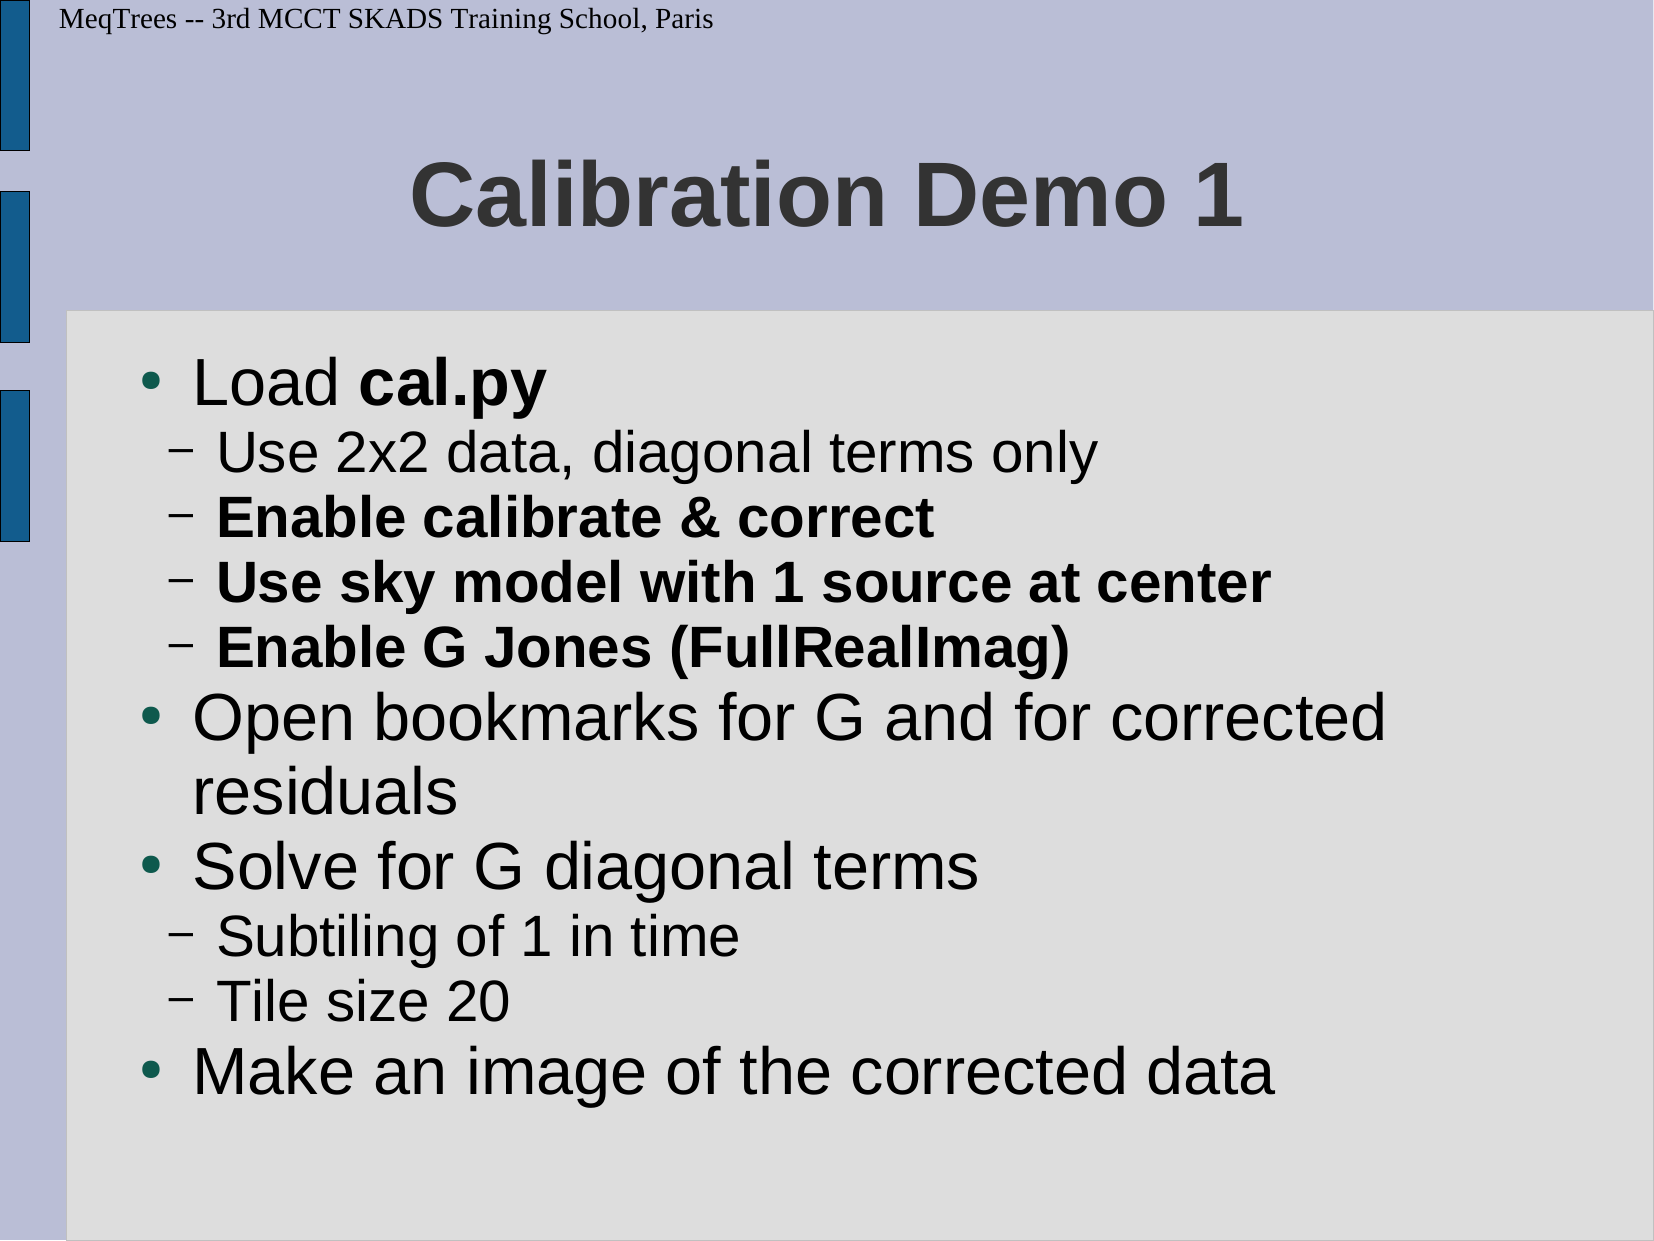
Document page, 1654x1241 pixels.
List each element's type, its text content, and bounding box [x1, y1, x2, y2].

title Calibration Demo 1 [121, 91, 1534, 299]
list Load cal.py Use 2x2 data, diagonal terms only Enable calibrate & correct Use sky model with 1 source at center Enable G Jones (FullRealImag) Open bookmarks for G and for corrected residuals Solve for G diagonal terms Subtiling of 1 in time Tile size 20 Make an image of the corrected data [121, 344, 1625, 1149]
